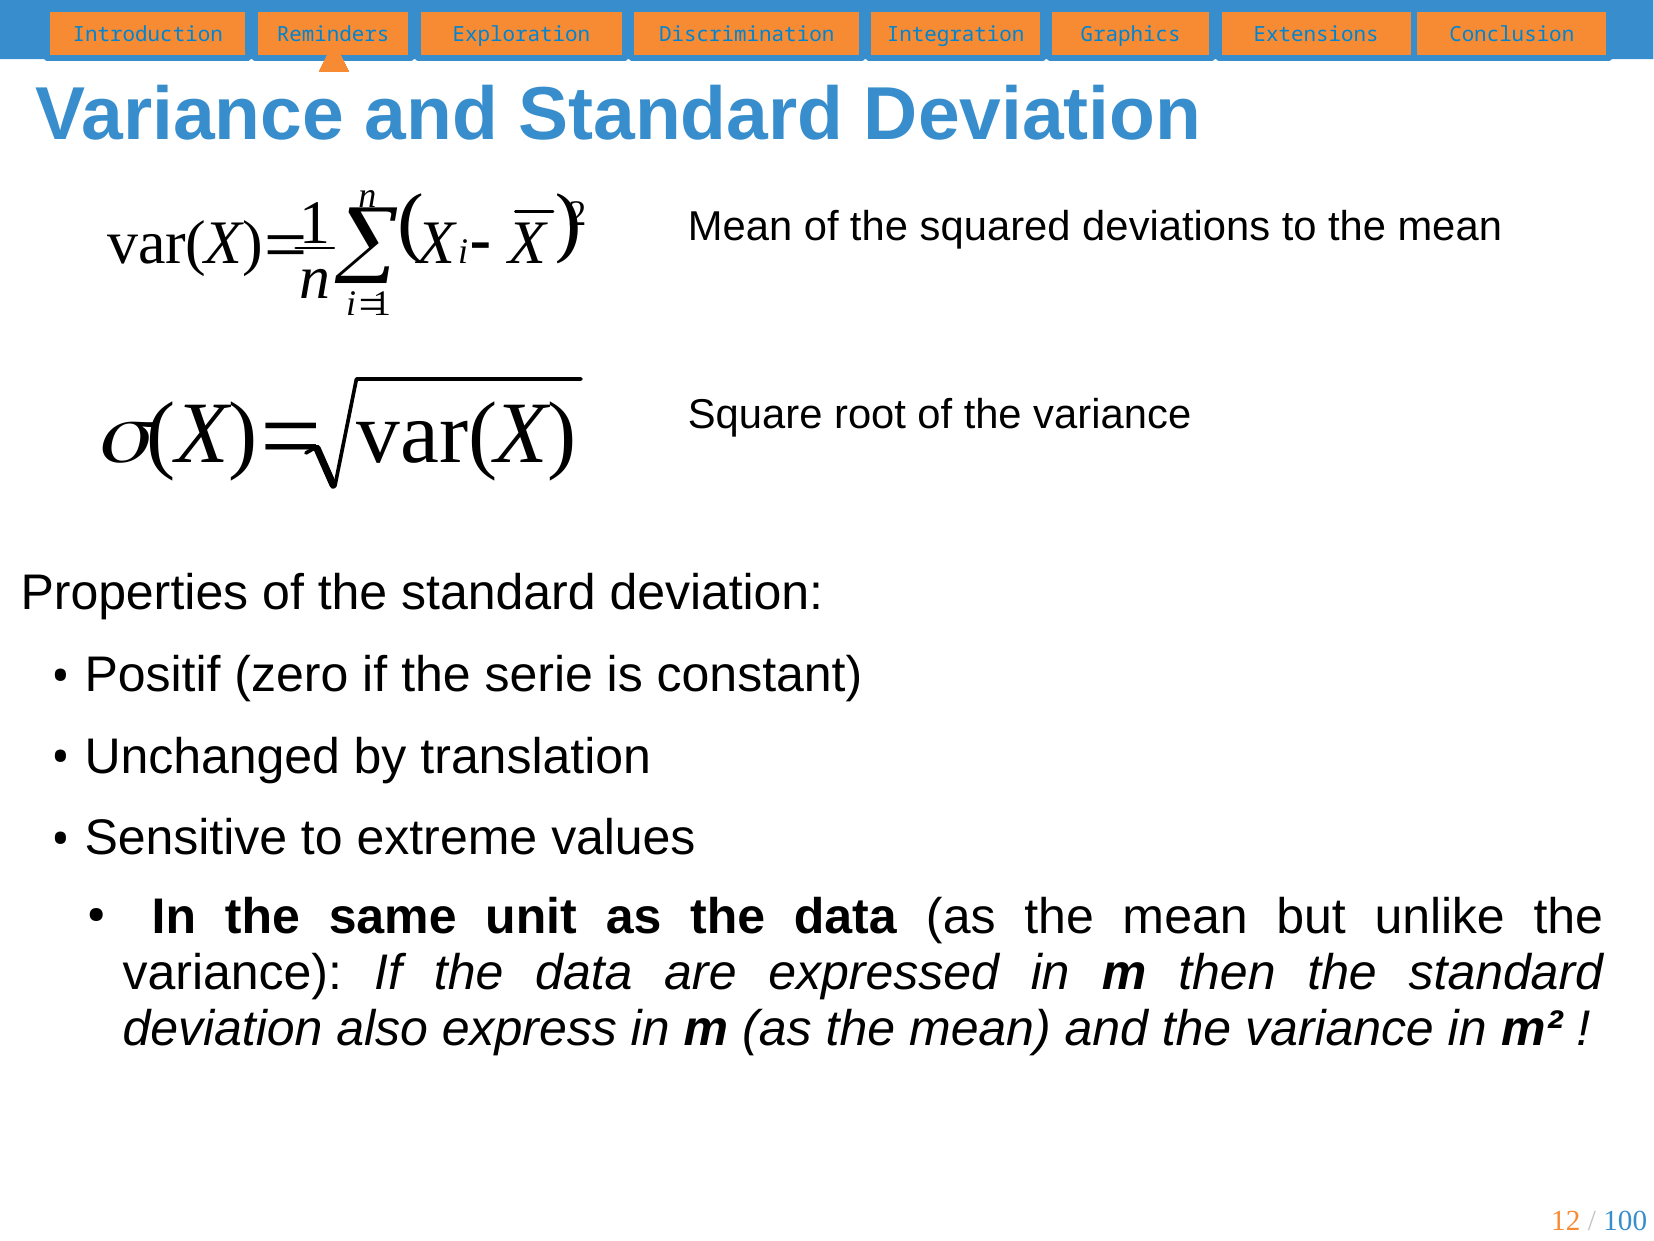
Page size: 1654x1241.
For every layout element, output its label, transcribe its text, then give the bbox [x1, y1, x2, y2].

text_box Mean of the squared deviations to the mean [673, 194, 1560, 261]
text_box Square root of the variance [673, 383, 1560, 451]
title Variance and Standard Deviation [35, 61, 1571, 166]
chart [96, 165, 597, 331]
text_box Properties of the standard deviation: Positif (zero if the serie is constant) Unchanged by translation Sensitive to extreme values In the same unit as the data (as the mean but unlike the variance): If the data are expressed in m then the standard deviation also express in m (as the mean) and the variance in m² ! [5, 556, 1619, 1199]
text_box [319, 41, 349, 72]
chart [88, 360, 599, 507]
